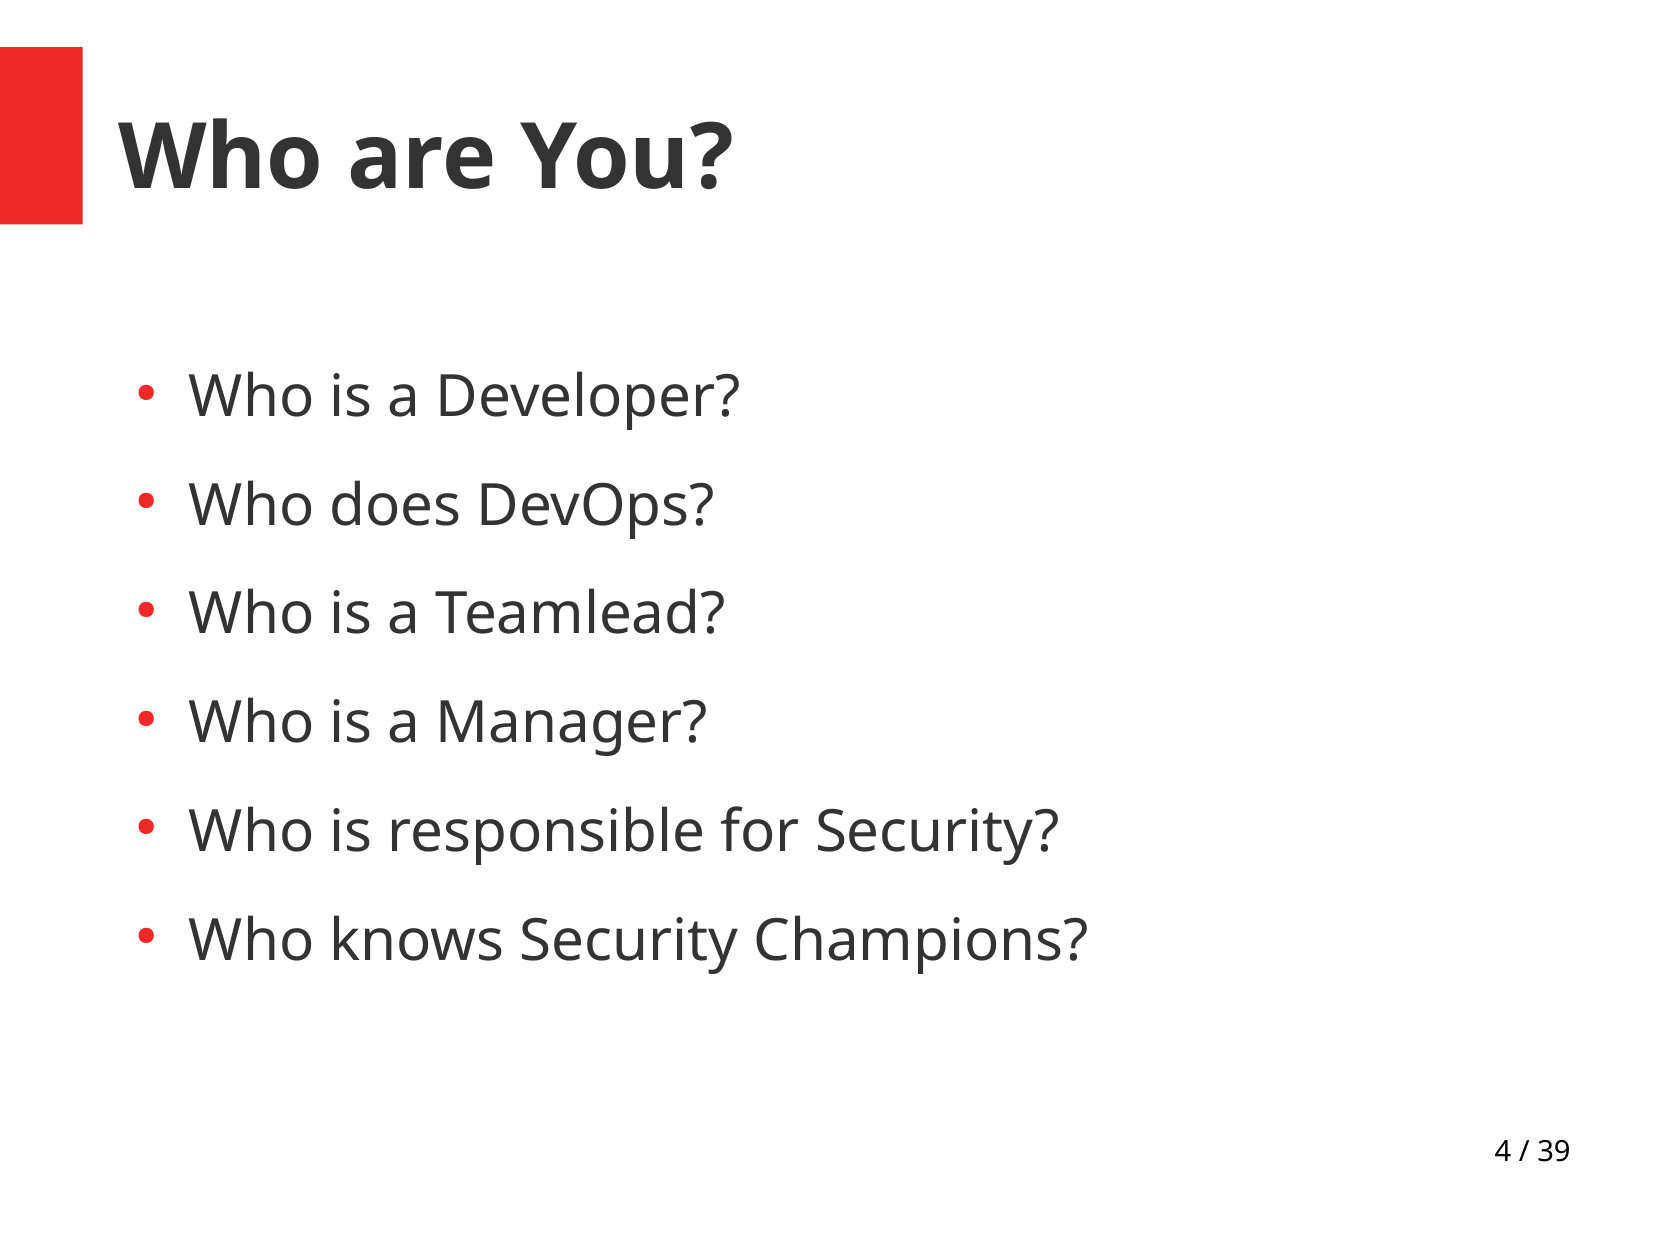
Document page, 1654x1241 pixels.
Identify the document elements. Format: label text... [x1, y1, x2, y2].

title Who are You? [118, 49, 1571, 257]
list Who is a Developer? Who does DevOps? Who is a Teamlead? Who is a Manager? Who is responsible for Security? Who knows Security Champions? [118, 354, 1536, 1074]
